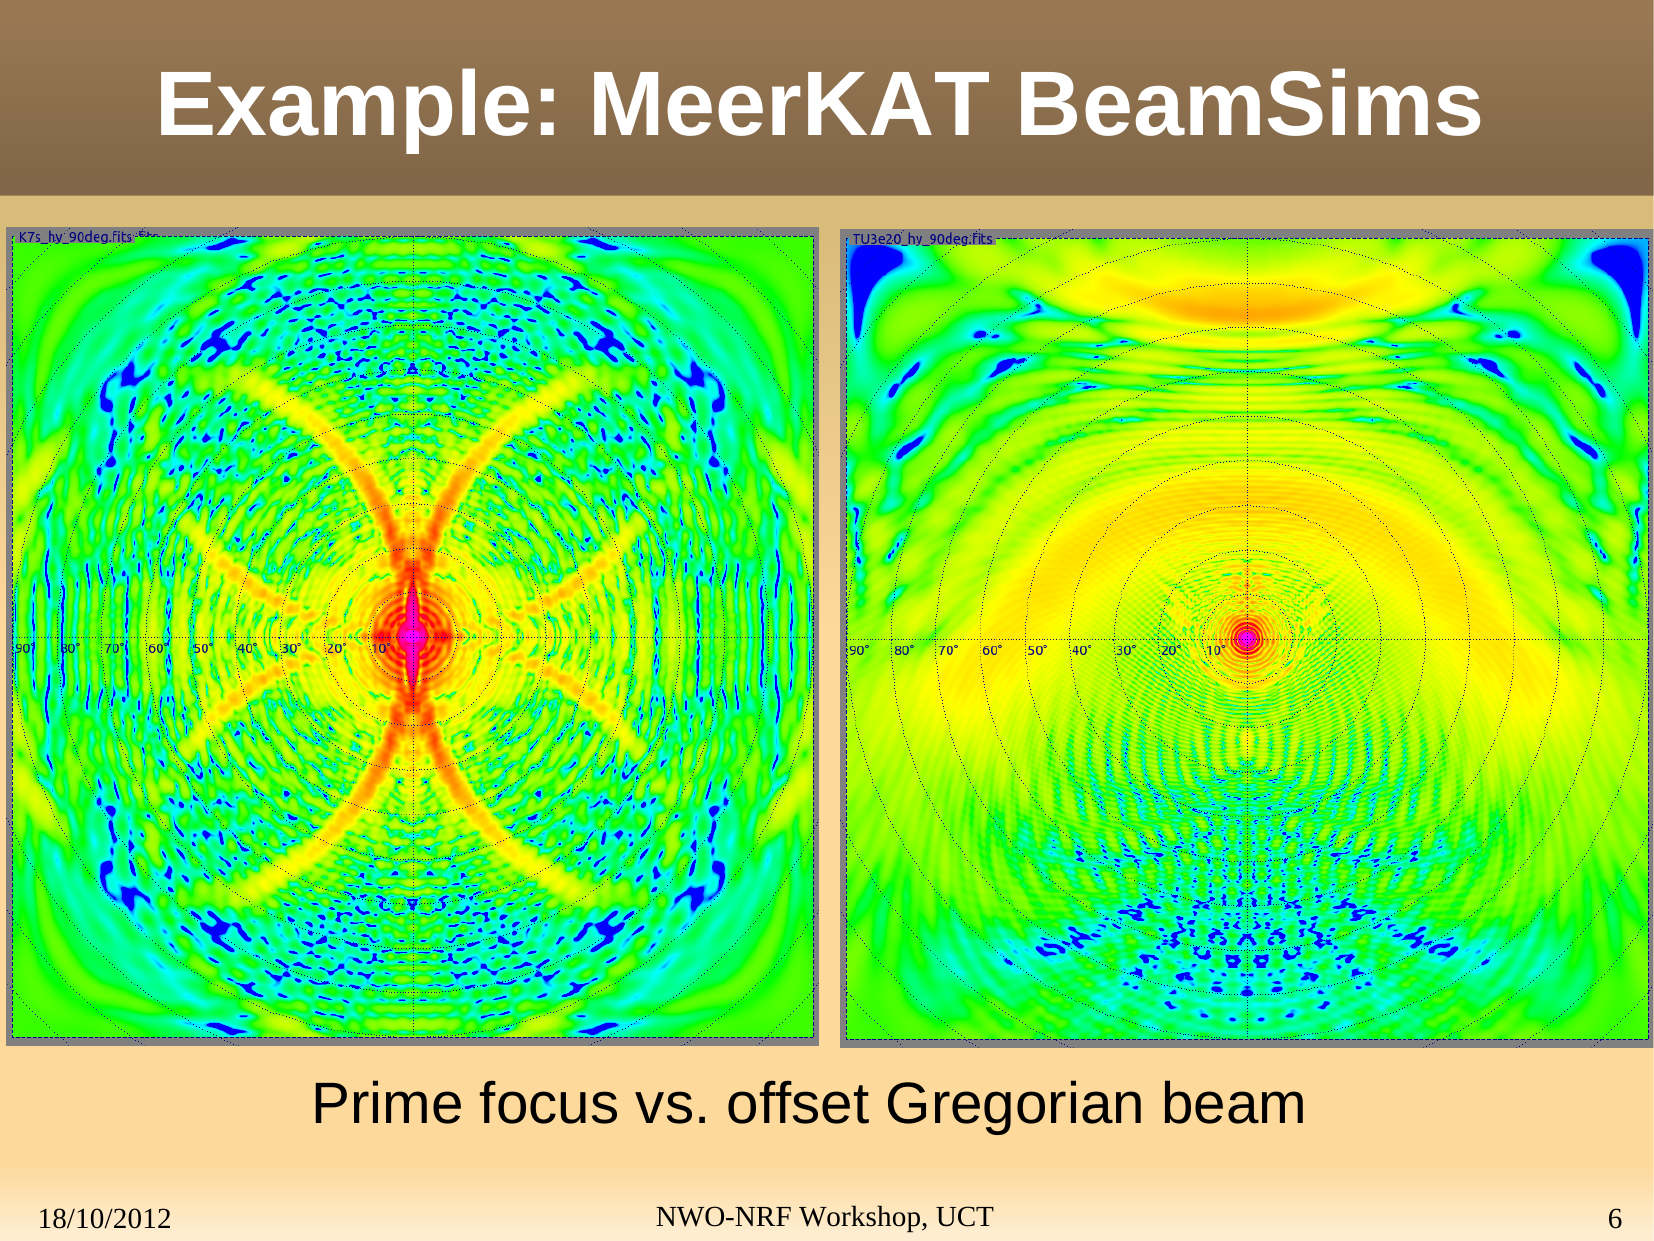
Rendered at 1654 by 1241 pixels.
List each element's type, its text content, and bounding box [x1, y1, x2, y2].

picture [0, 0, 1654, 1241]
title Example: MeerKAT BeamSims [76, 0, 1565, 208]
text_box Prime focus vs. offset Gregorian beam [225, 1062, 1396, 1143]
